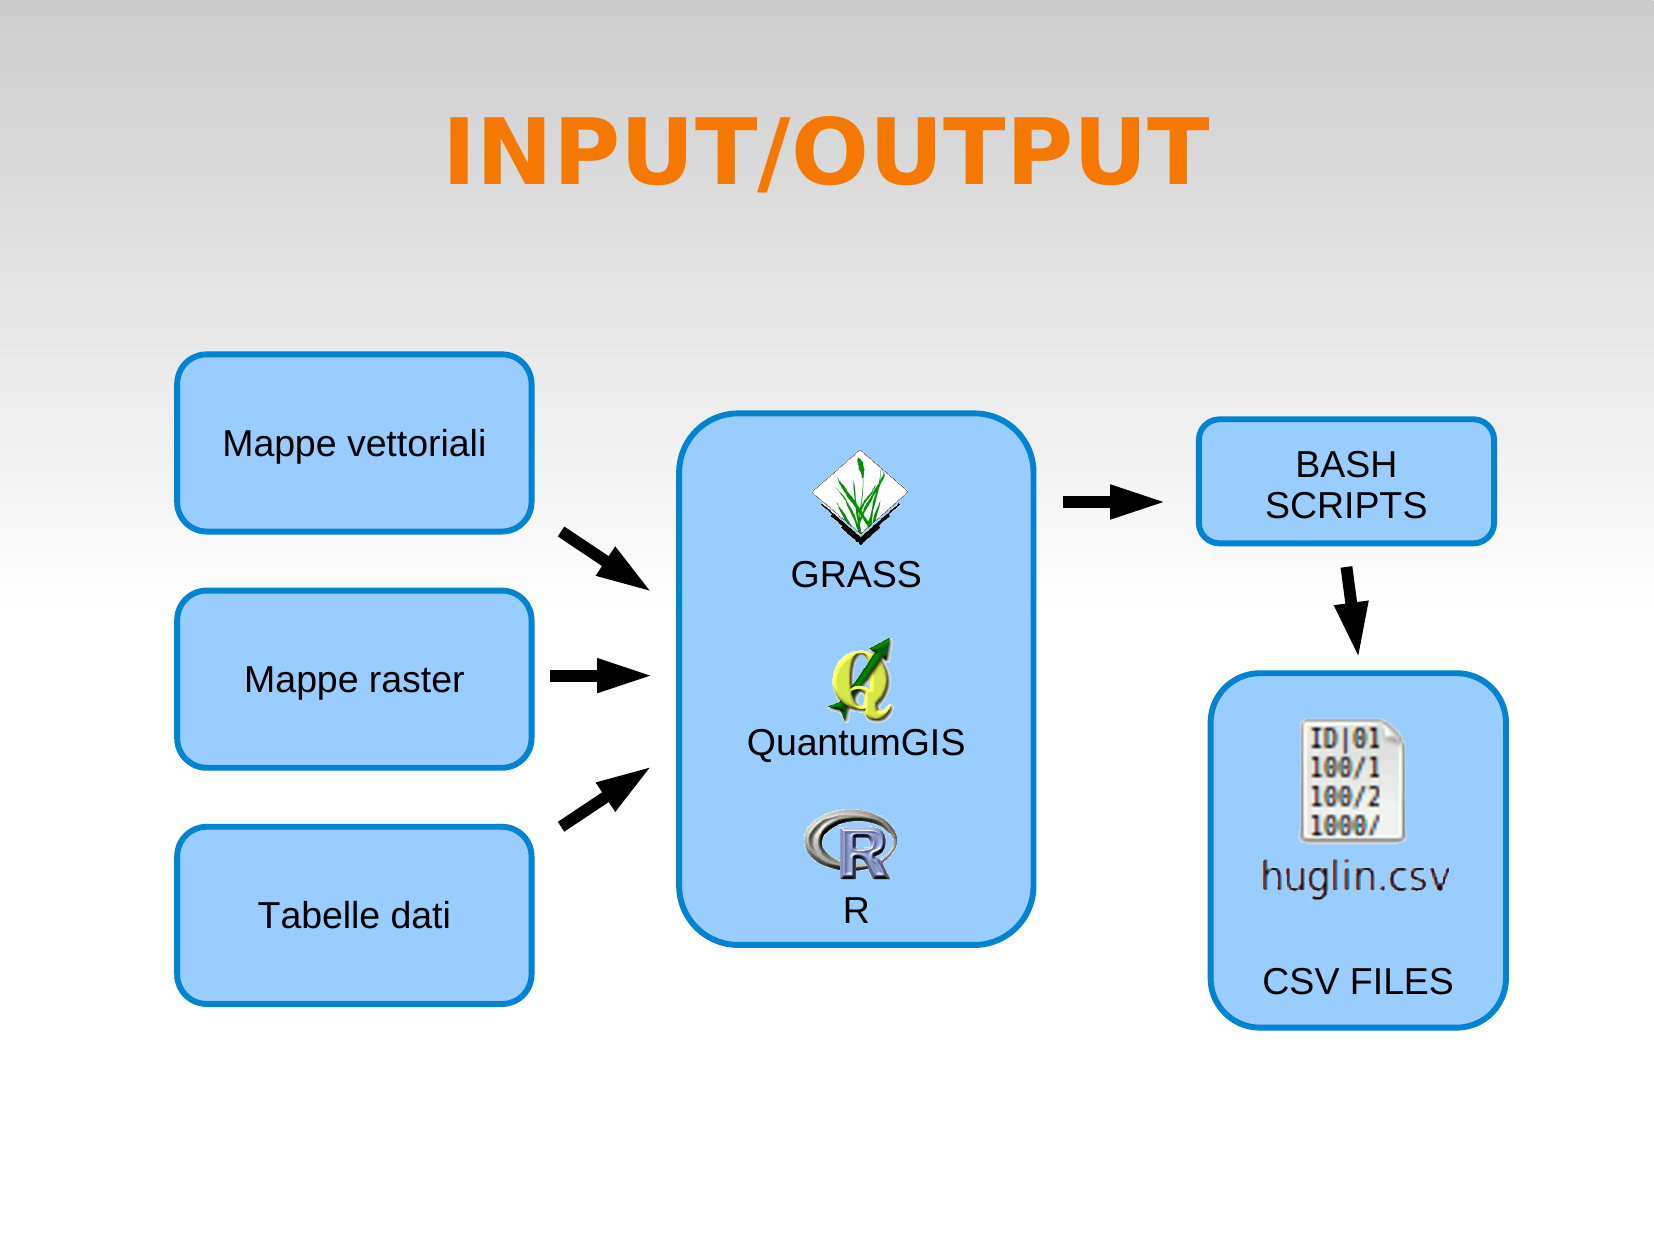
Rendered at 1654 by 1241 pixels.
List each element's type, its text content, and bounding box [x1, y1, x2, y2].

text_box CSV FILES [1210, 673, 1506, 1028]
picture [1246, 690, 1483, 928]
text_box BASH SCRIPTS [1198, 419, 1495, 544]
text_box GRASS QuantumGIS R [679, 413, 1034, 945]
text_box Tabelle dati [177, 826, 532, 1004]
picture [797, 442, 916, 562]
title INPUT/OUTPUT [82, 49, 1571, 257]
text_box Mappe raster [177, 590, 532, 768]
picture [791, 797, 916, 904]
picture [820, 625, 913, 745]
text_box Mappe vettoriali [177, 354, 532, 532]
